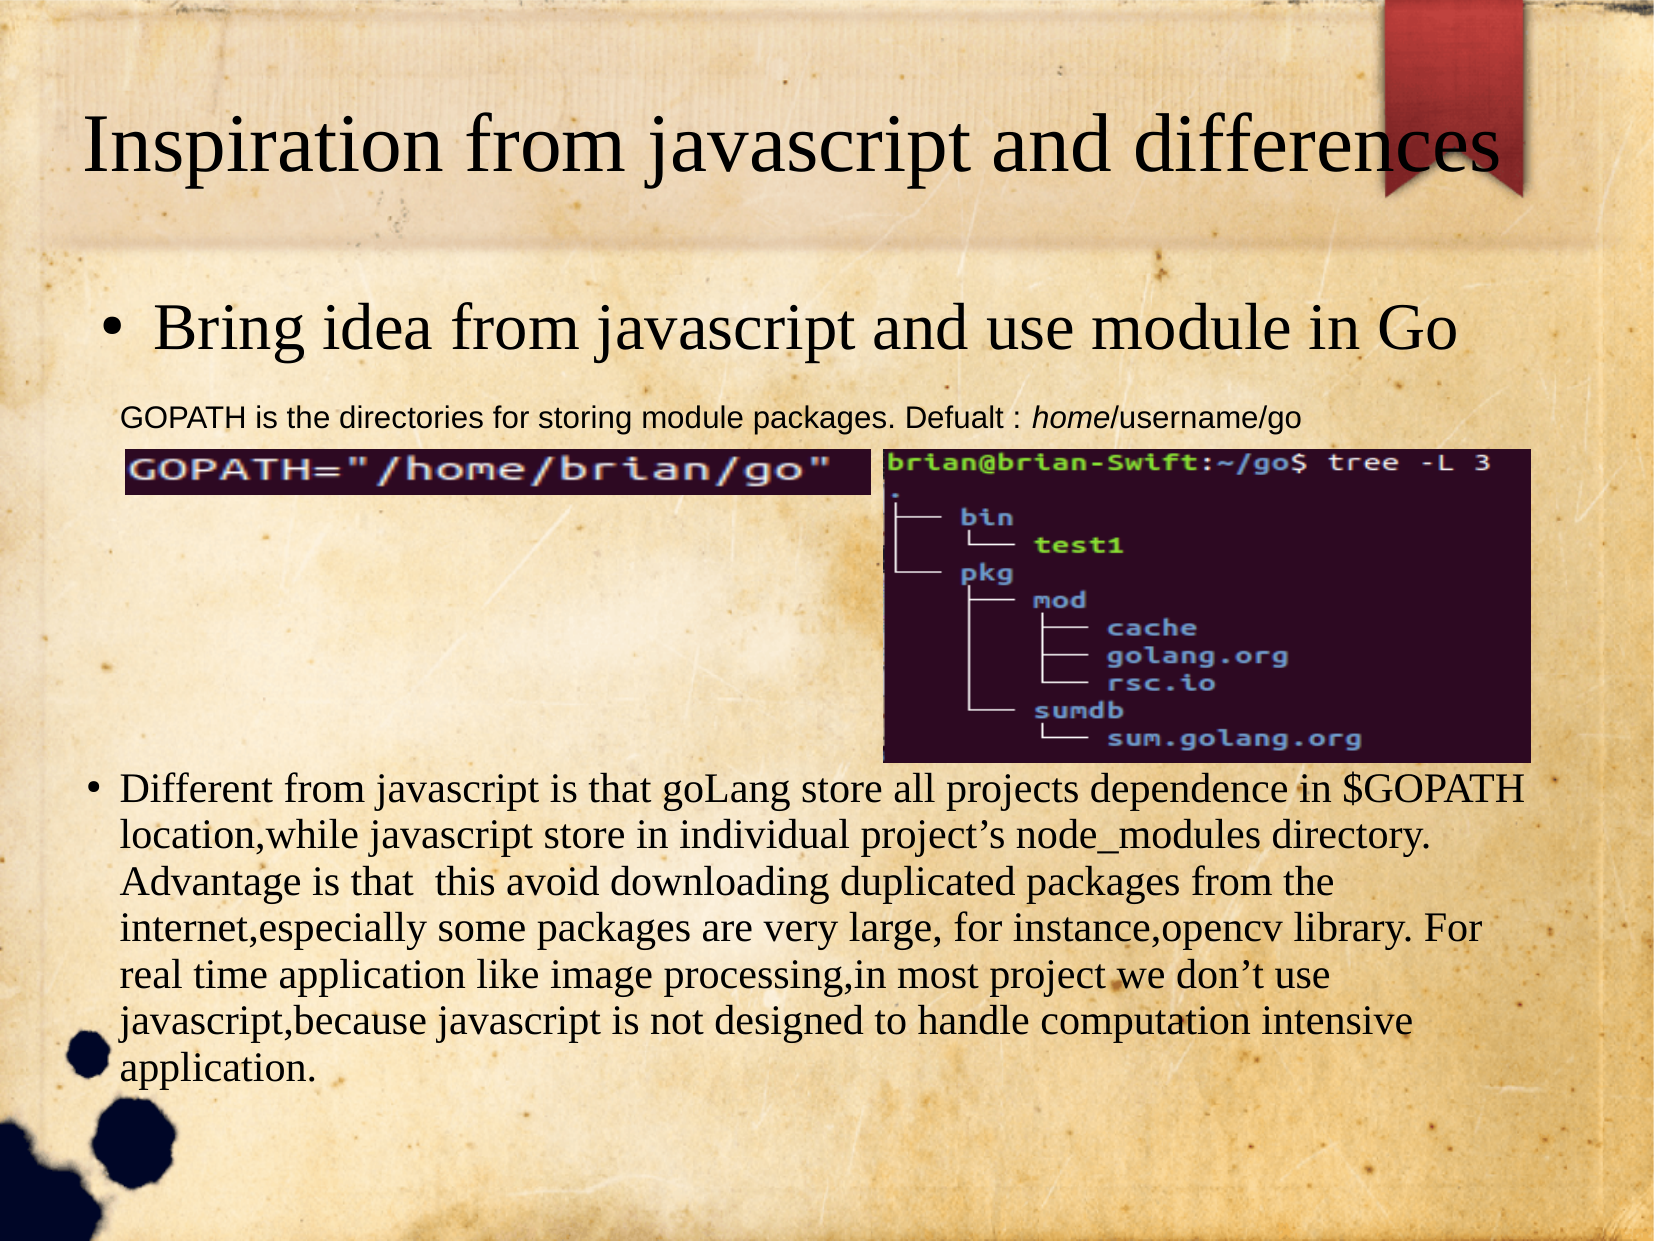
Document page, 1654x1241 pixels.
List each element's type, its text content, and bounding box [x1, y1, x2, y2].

picture [0, 0, 1654, 1241]
list Bring idea from javascript and use module in Go [82, 290, 1538, 376]
text_box GOPATH is the directories for storing module packages. Defualt : home/username/go [105, 393, 1435, 451]
title Inspiration from javascript and differences [82, 41, 1531, 245]
list Different from javascript is that goLang store all projects dependence in $GOPATH location,while javascript store in individual project’s node_modules directory. Advantage is that this avoid downloading duplicated packages from the internet,especially some packages are very large, for instance,opencv library. For real time application like image processing,in most project we don’t use javascript,because javascript is not designed to handle computation intensive application. [75, 765, 1531, 1096]
